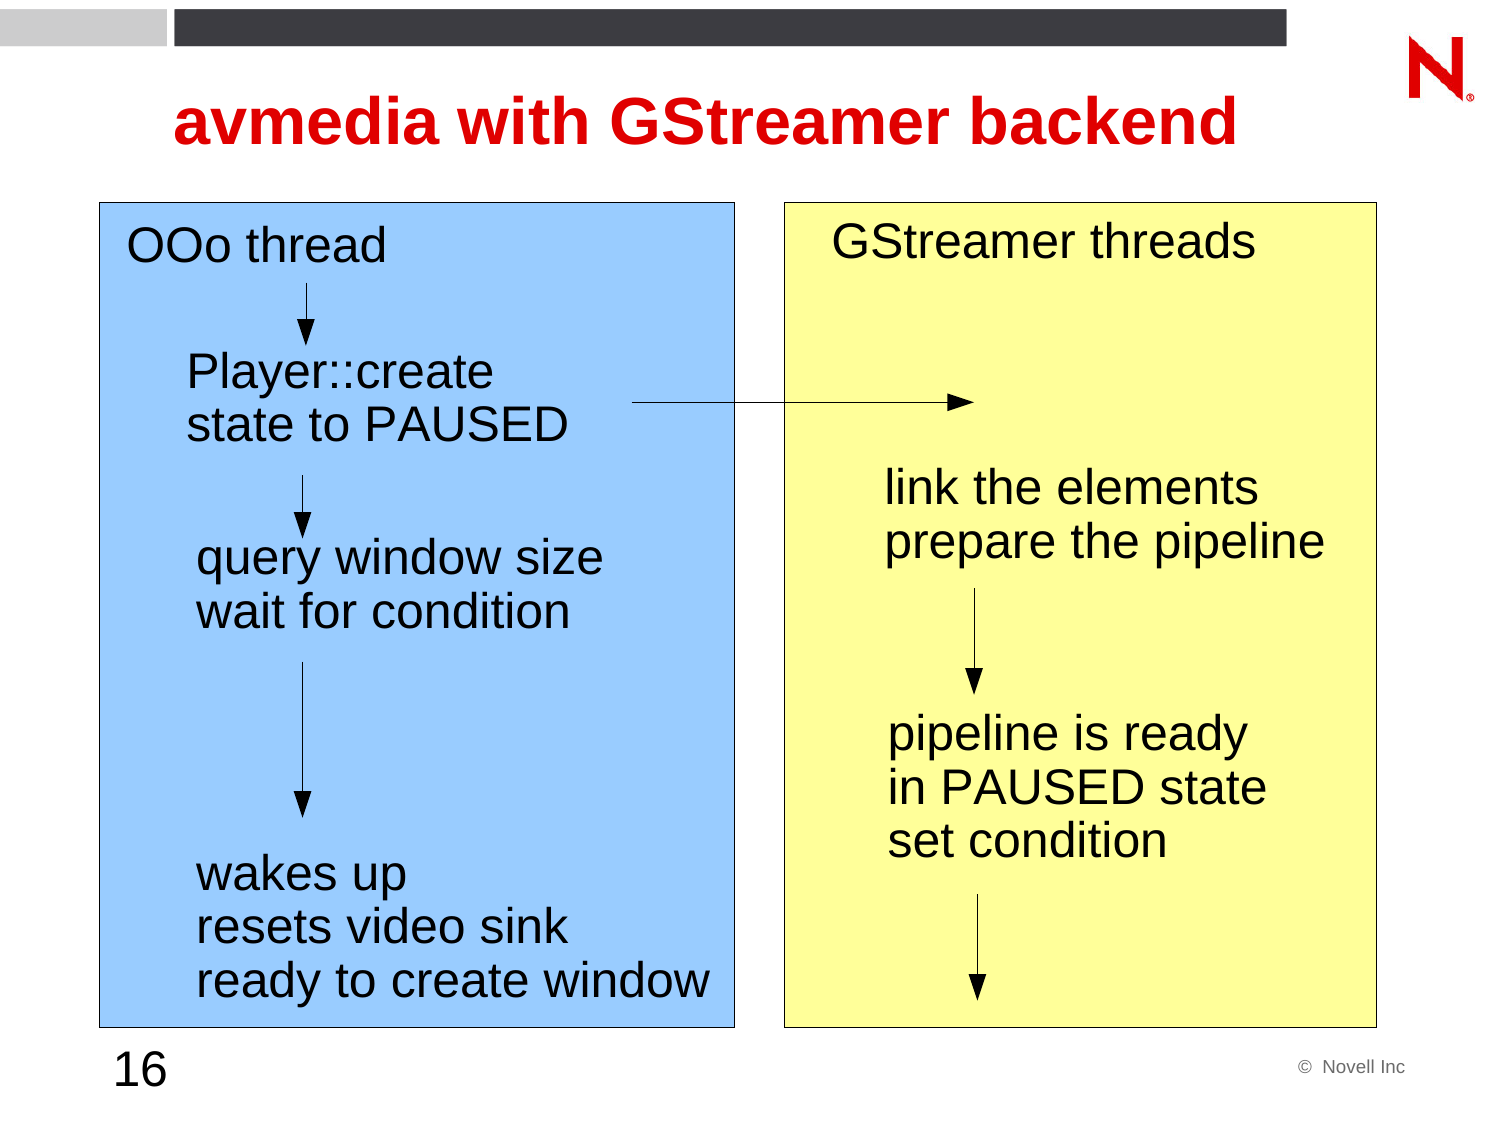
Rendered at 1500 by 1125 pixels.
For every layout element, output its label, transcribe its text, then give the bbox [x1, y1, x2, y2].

title avmedia with GStreamer backend [173, 41, 1395, 205]
text_box pipeline is ready in PAUSED state set condition [887, 708, 1269, 871]
text_box Player::create state to PAUSED [186, 345, 570, 456]
text_box GStreamer threads [831, 216, 1258, 272]
picture [1404, 32, 1477, 105]
text_box [99, 202, 735, 1028]
text_box link the elements prepare the pipeline [884, 462, 1326, 572]
text_box query window size wait for condition [196, 531, 605, 642]
text_box wakes up resets video sink ready to create window [196, 847, 711, 1011]
text_box OOo thread [126, 219, 388, 276]
text_box [784, 205, 1377, 1028]
